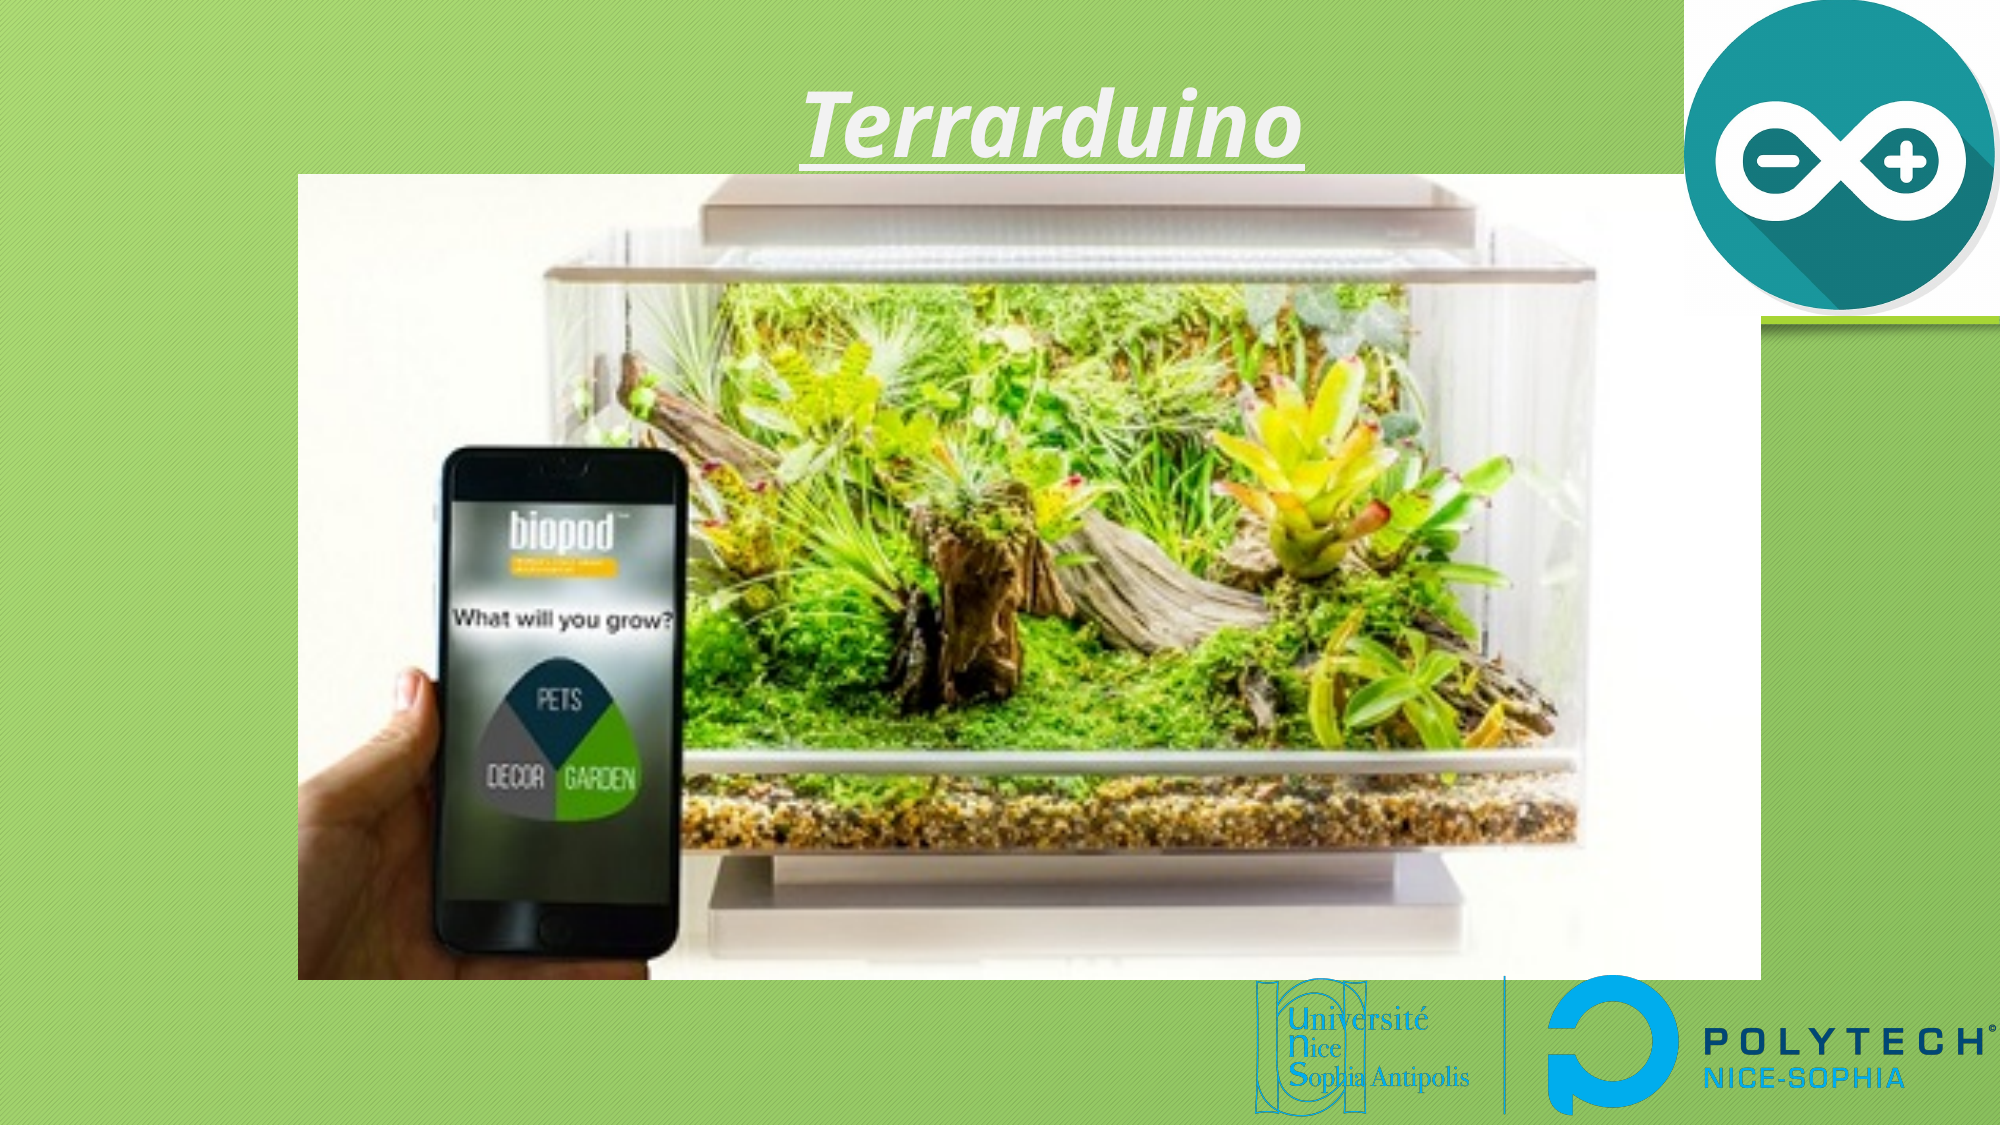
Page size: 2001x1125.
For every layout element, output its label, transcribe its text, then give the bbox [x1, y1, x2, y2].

picture [298, 0, 2000, 1119]
text_box Terrarduino [786, 57, 1319, 174]
